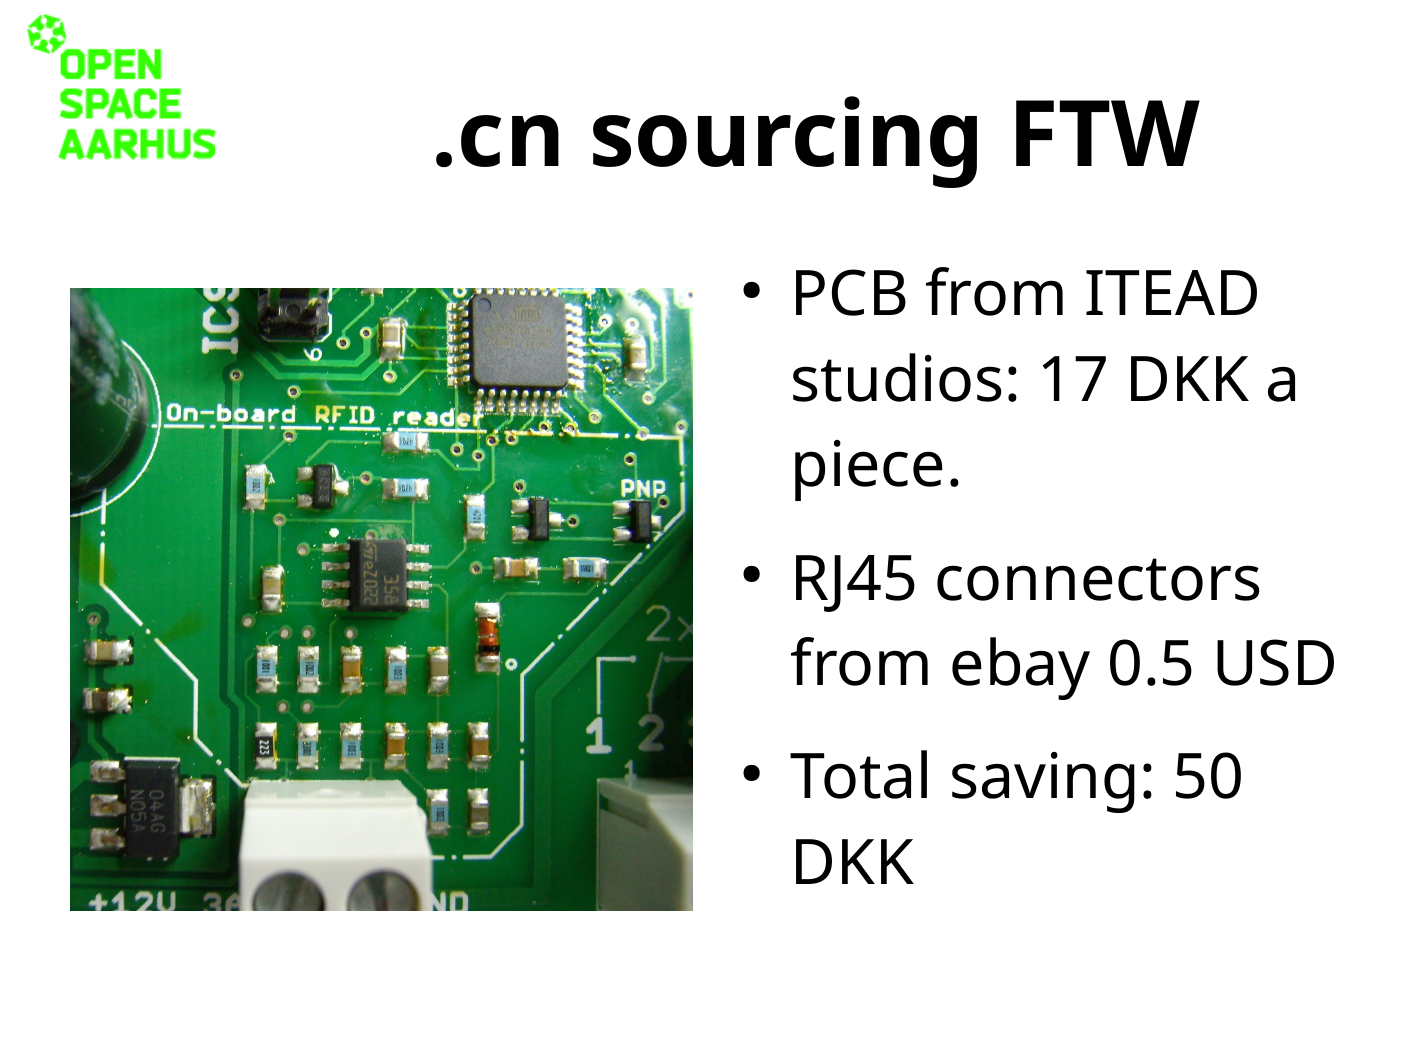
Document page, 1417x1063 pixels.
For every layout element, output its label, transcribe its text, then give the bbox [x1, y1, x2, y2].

list PCB from ITEAD studios: 17 DKK a piece. RJ45 connectors from ebay 0.5 USD Total saving: 50 DKK [724, 248, 1347, 950]
picture [70, 288, 693, 911]
picture [0, 0, 344, 188]
title .cn sourcing FTW [286, 49, 1346, 213]
